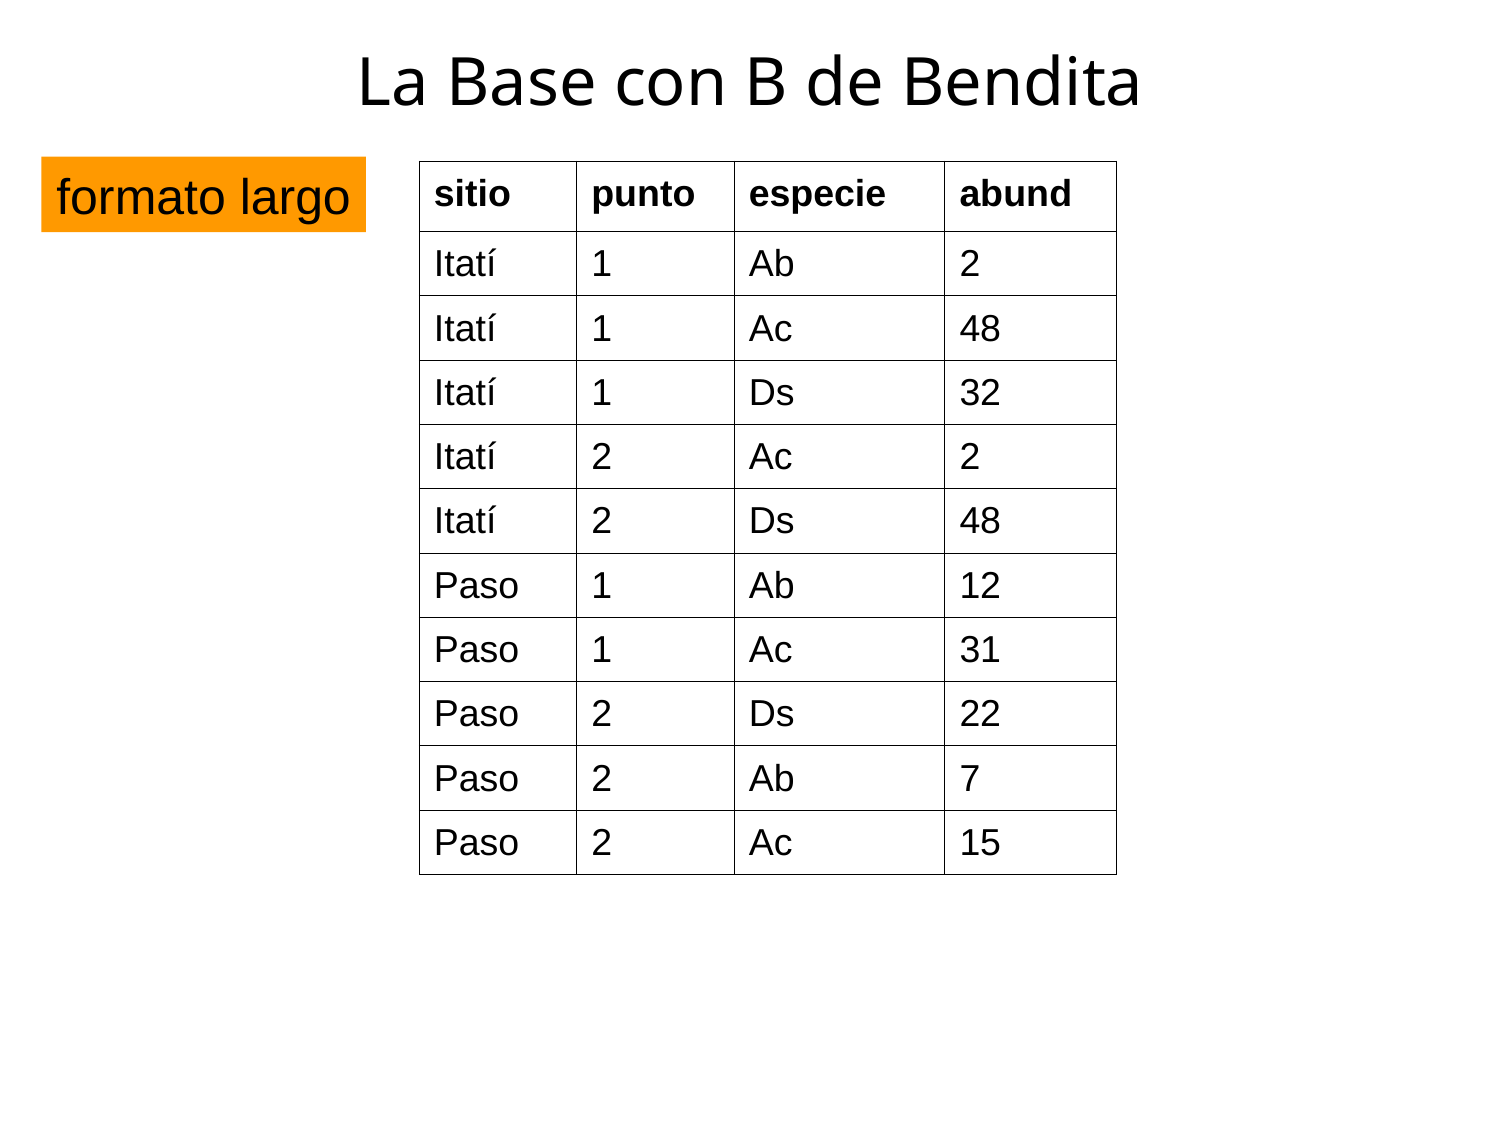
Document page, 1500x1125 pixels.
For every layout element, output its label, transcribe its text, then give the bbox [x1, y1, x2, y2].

table_cell Itatí [420, 296, 576, 360]
table_cell 1 [577, 554, 734, 617]
table_cell 1 [577, 232, 734, 295]
table_cell Itatí [420, 232, 576, 295]
table_cell 2 [577, 746, 734, 810]
table_cell 1 [577, 296, 734, 360]
table_cell Ds [735, 361, 944, 424]
table_cell Ab [735, 746, 944, 810]
table_cell Paso [420, 811, 576, 874]
table_cell 22 [945, 682, 1116, 745]
table_cell 7 [945, 746, 1116, 810]
table_header especie [735, 162, 944, 231]
table_cell 2 [577, 425, 734, 488]
table_cell 2 [945, 232, 1116, 295]
table_cell Ds [735, 489, 944, 553]
table_cell 1 [577, 618, 734, 681]
table_cell 32 [945, 361, 1116, 424]
table_cell Ab [735, 554, 944, 617]
table_cell 2 [577, 489, 734, 553]
table_cell Ab [735, 232, 944, 295]
table_header punto [577, 162, 734, 231]
table_cell Itatí [420, 361, 576, 424]
table_cell 48 [945, 296, 1116, 360]
table_cell Ac [735, 296, 944, 360]
table_cell Paso [420, 746, 576, 810]
table_cell 2 [577, 682, 734, 745]
table_header sitio [420, 162, 576, 231]
text_box formato largo [41, 156, 366, 233]
table_cell 31 [945, 618, 1116, 681]
text_box La Base con B de Bendita [341, 30, 1160, 127]
table_cell 12 [945, 554, 1116, 617]
table_cell Ac [735, 618, 944, 681]
table_cell Paso [420, 554, 576, 617]
table_header abund [945, 162, 1116, 231]
table_cell 2 [945, 425, 1116, 488]
table_cell Ac [735, 811, 944, 874]
table_cell Paso [420, 618, 576, 681]
table_cell Ac [735, 425, 944, 488]
table_cell 2 [577, 811, 734, 874]
table_cell 1 [577, 361, 734, 424]
table_cell 15 [945, 811, 1116, 874]
table_cell Itatí [420, 489, 576, 553]
table_cell Ds [735, 682, 944, 745]
table_cell Itatí [420, 425, 576, 488]
table_cell Paso [420, 682, 576, 745]
table_cell 48 [945, 489, 1116, 553]
